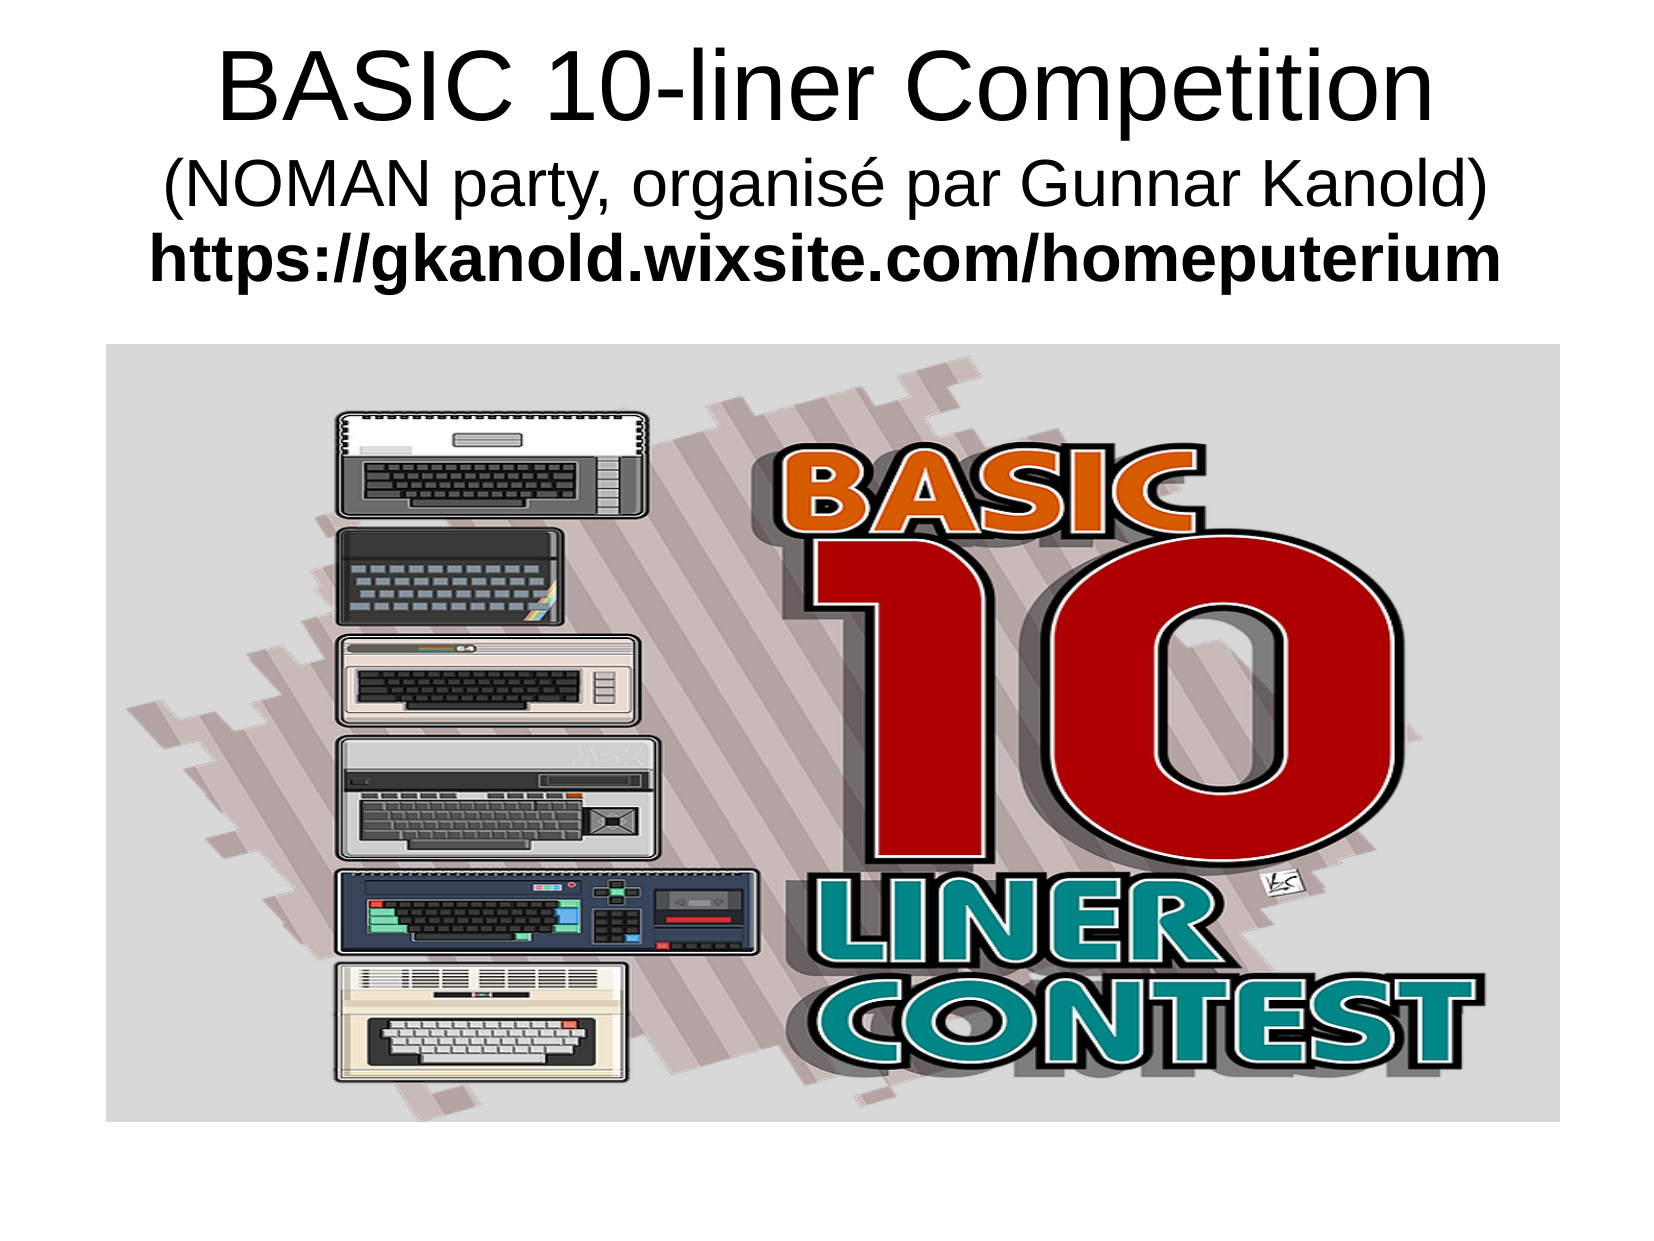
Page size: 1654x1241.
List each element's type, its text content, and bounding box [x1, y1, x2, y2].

picture [106, 344, 1560, 1123]
title BASIC 10-liner Competition (NOMAN party, organisé par Gunnar Kanold) https://gkanold.wixsite.com/homeputerium [82, 0, 1571, 327]
